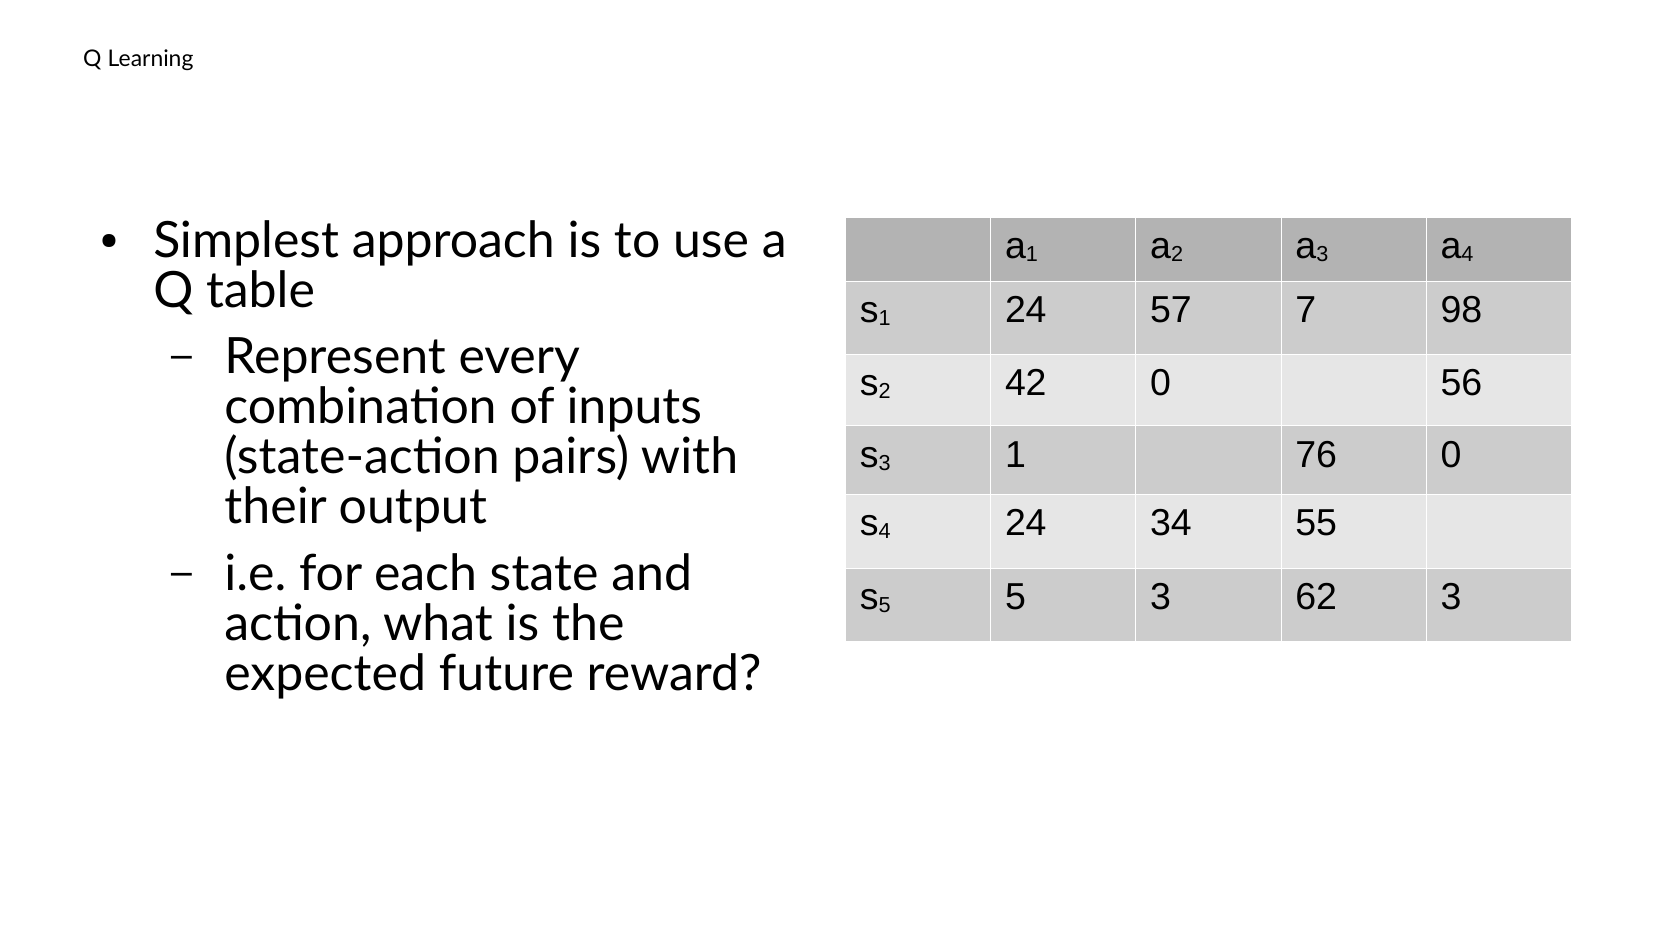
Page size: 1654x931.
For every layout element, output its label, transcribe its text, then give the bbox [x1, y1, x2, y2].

table_cell s1 [846, 282, 990, 354]
table_cell s3 [846, 426, 990, 494]
table_header a3 [1282, 218, 1426, 281]
title Q Learning [83, 0, 1571, 119]
table_header a1 [991, 218, 1135, 281]
table_cell 55 [1282, 495, 1426, 568]
table_cell 1 [991, 426, 1135, 494]
table_cell [1427, 495, 1571, 568]
table_cell [1136, 426, 1281, 494]
table_header a4 [1427, 218, 1571, 281]
table_cell s2 [846, 355, 990, 425]
table_header [846, 218, 990, 281]
table_cell s5 [846, 569, 990, 641]
table_cell 56 [1427, 355, 1571, 425]
table_cell 7 [1282, 282, 1426, 354]
table_cell [1282, 355, 1426, 425]
table_cell 24 [991, 495, 1135, 568]
table_cell 0 [1427, 426, 1571, 494]
list Simplest approach is to use a Q table Represent every combination of inputs (state-action pairs) with their output i.e. for each state and action, what is the expected future reward? [82, 217, 809, 839]
table_cell 3 [1136, 569, 1281, 641]
table_cell 76 [1282, 426, 1426, 494]
table_cell s4 [846, 495, 990, 568]
table_cell 3 [1427, 569, 1571, 641]
table_cell 5 [991, 569, 1135, 641]
table_header a2 [1136, 218, 1281, 281]
table_cell 42 [991, 355, 1135, 425]
table_cell 34 [1136, 495, 1281, 568]
table_cell 0 [1136, 355, 1281, 425]
table_cell 24 [991, 282, 1135, 354]
table_cell 62 [1282, 569, 1426, 641]
table_cell 98 [1427, 282, 1571, 354]
table_cell 57 [1136, 282, 1281, 354]
